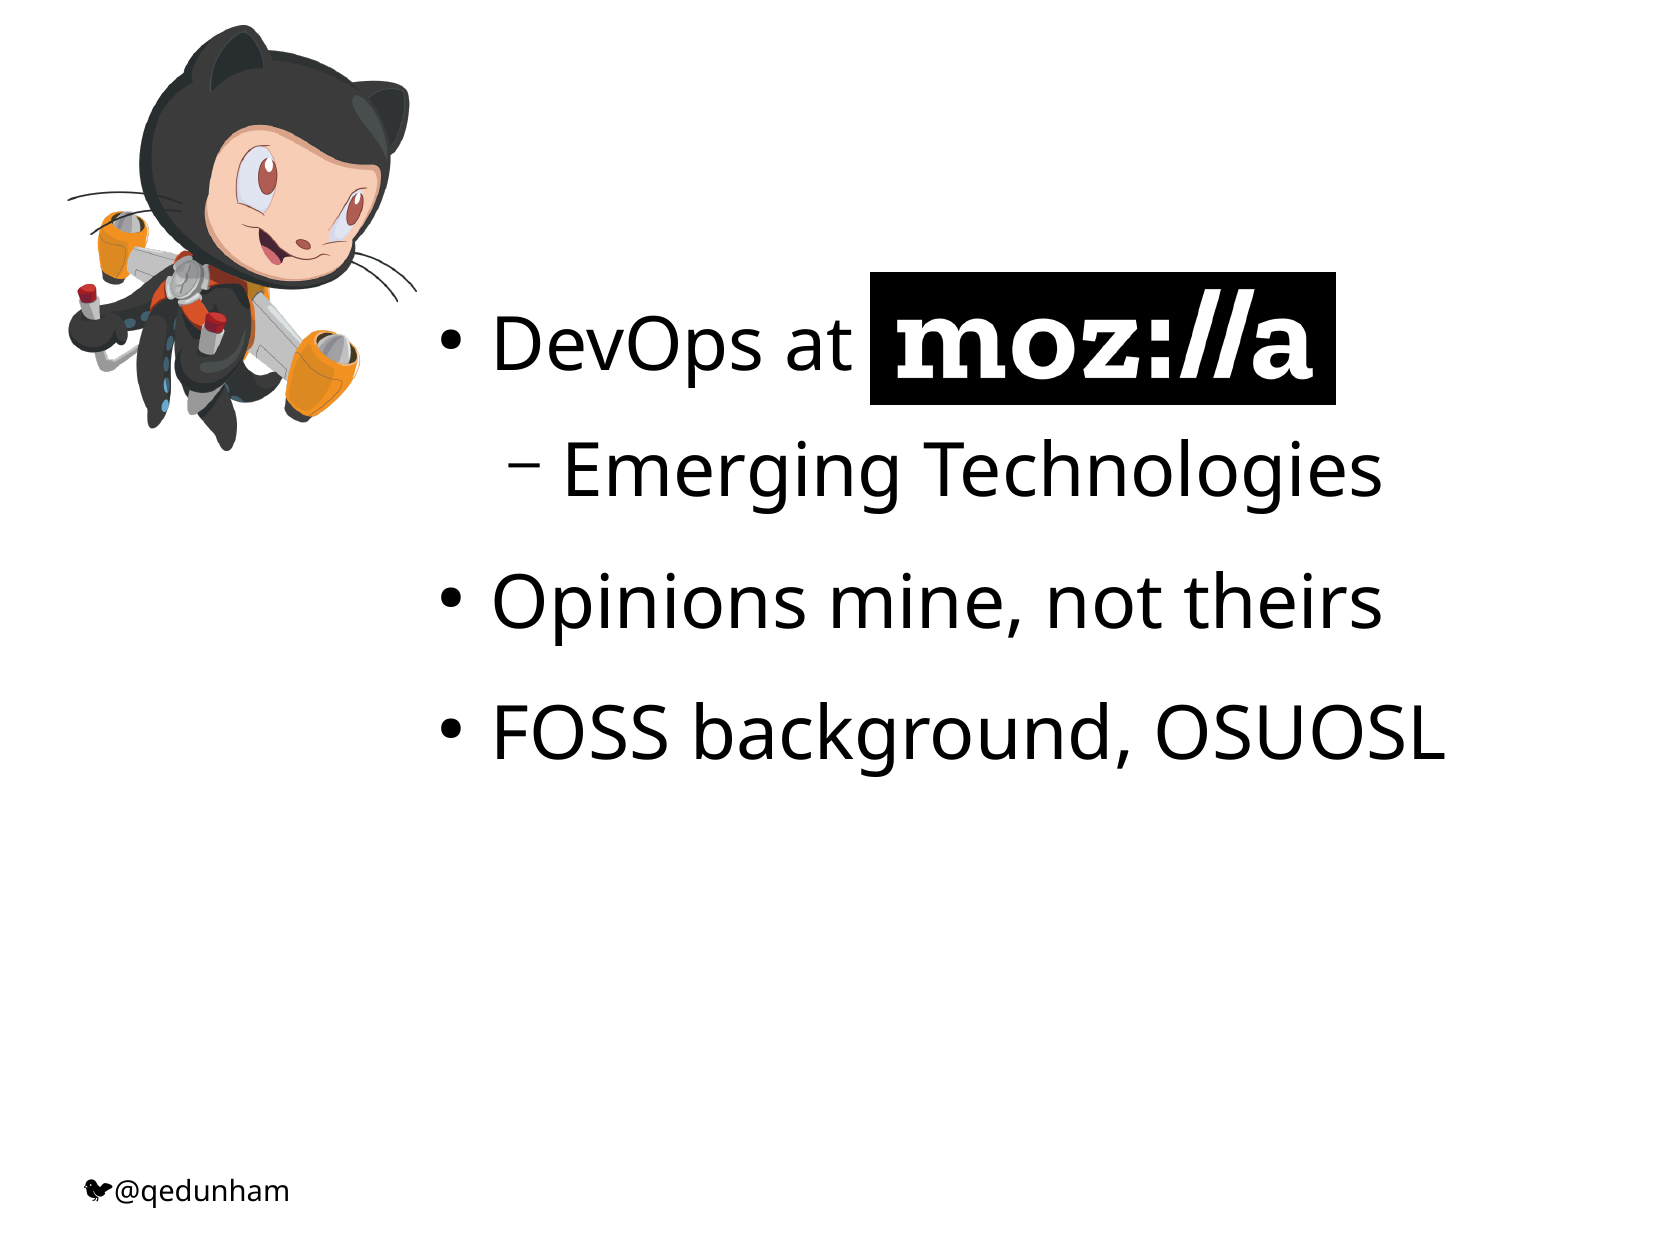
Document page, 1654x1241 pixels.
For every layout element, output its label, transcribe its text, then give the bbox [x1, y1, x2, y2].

picture [870, 272, 1336, 406]
list DevOps at Emerging Technologies Opinions mine, not theirs FOSS background, OSUOSL [420, 290, 1571, 1010]
picture [3, 0, 481, 477]
